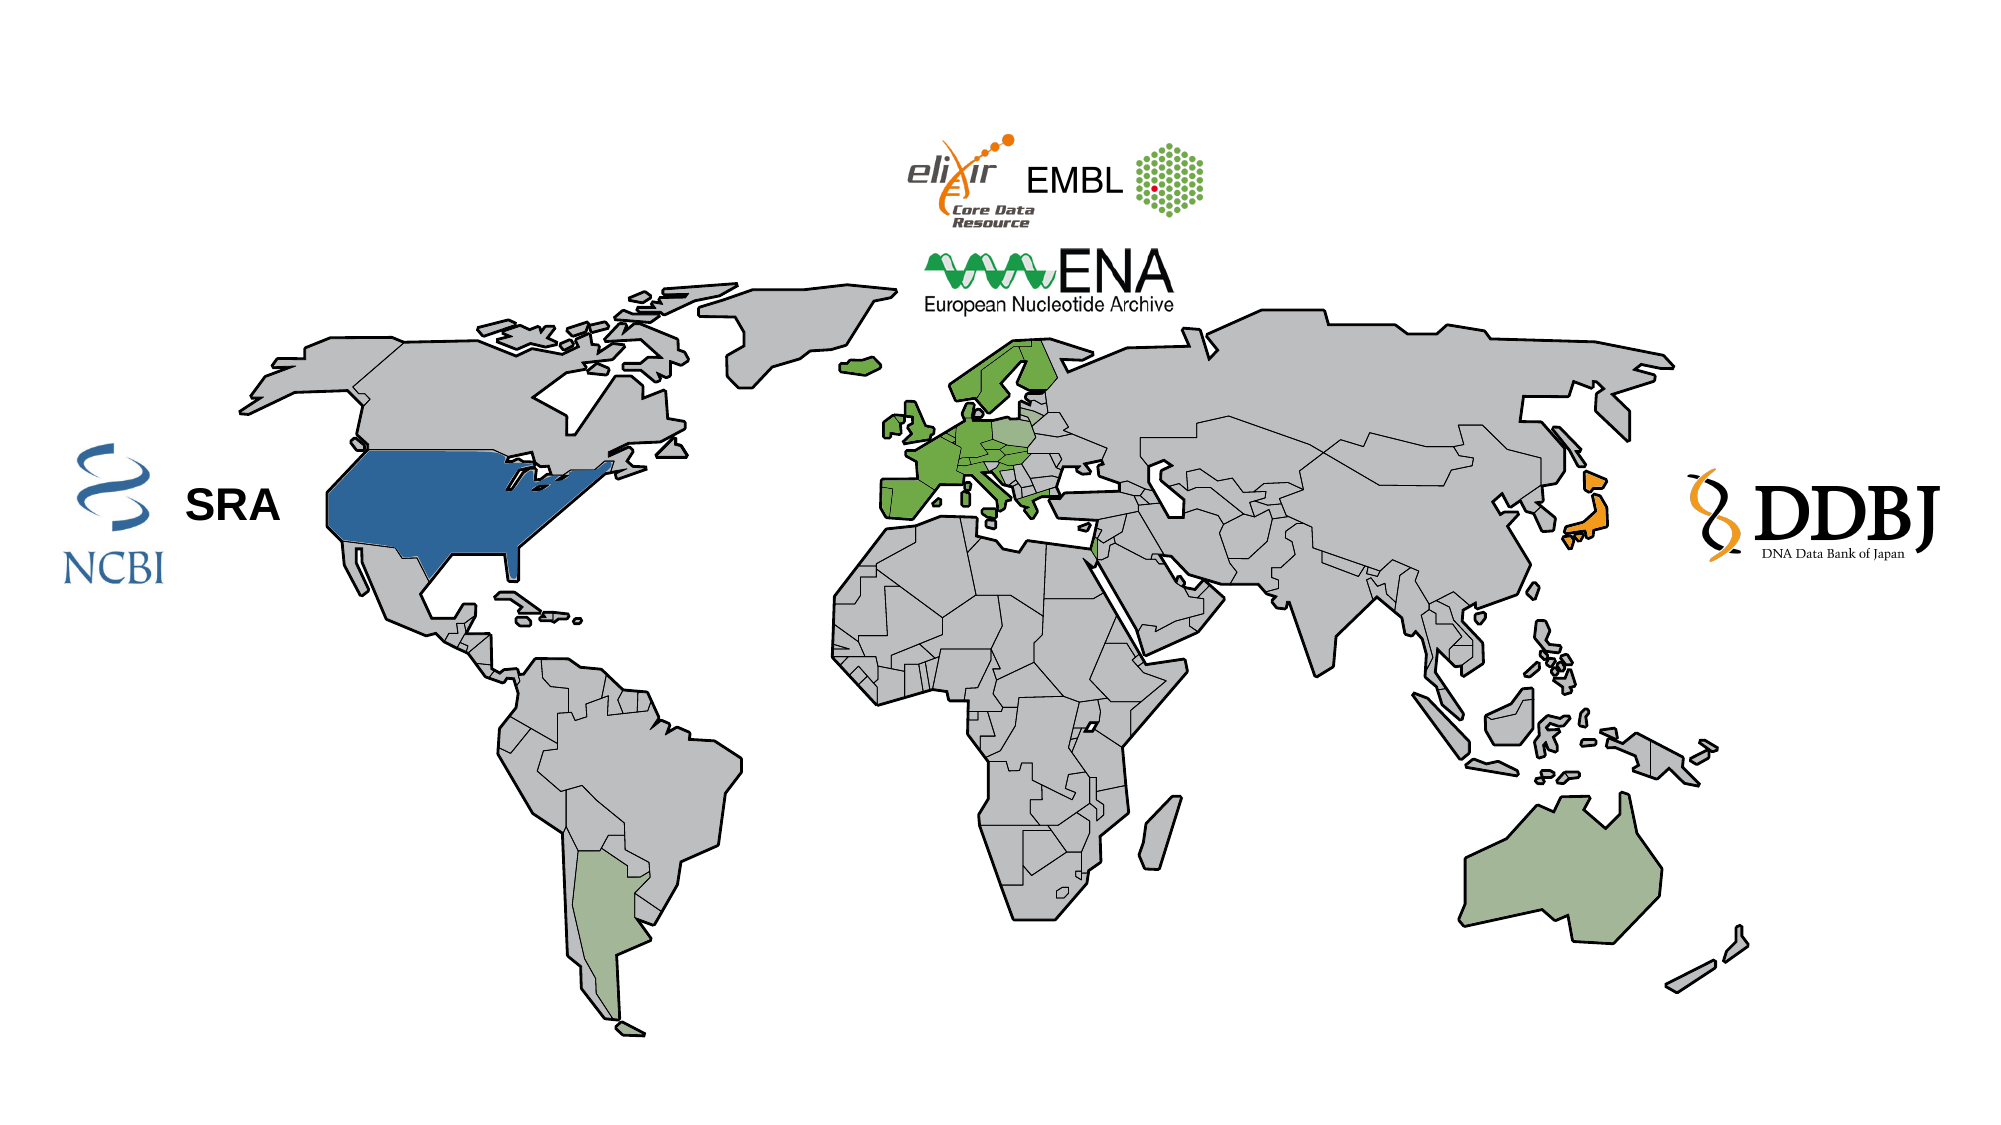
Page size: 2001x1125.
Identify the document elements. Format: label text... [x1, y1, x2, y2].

picture [182, 243, 1950, 1100]
text_box SRA [170, 471, 297, 538]
picture [902, 129, 1205, 231]
picture [47, 436, 179, 589]
